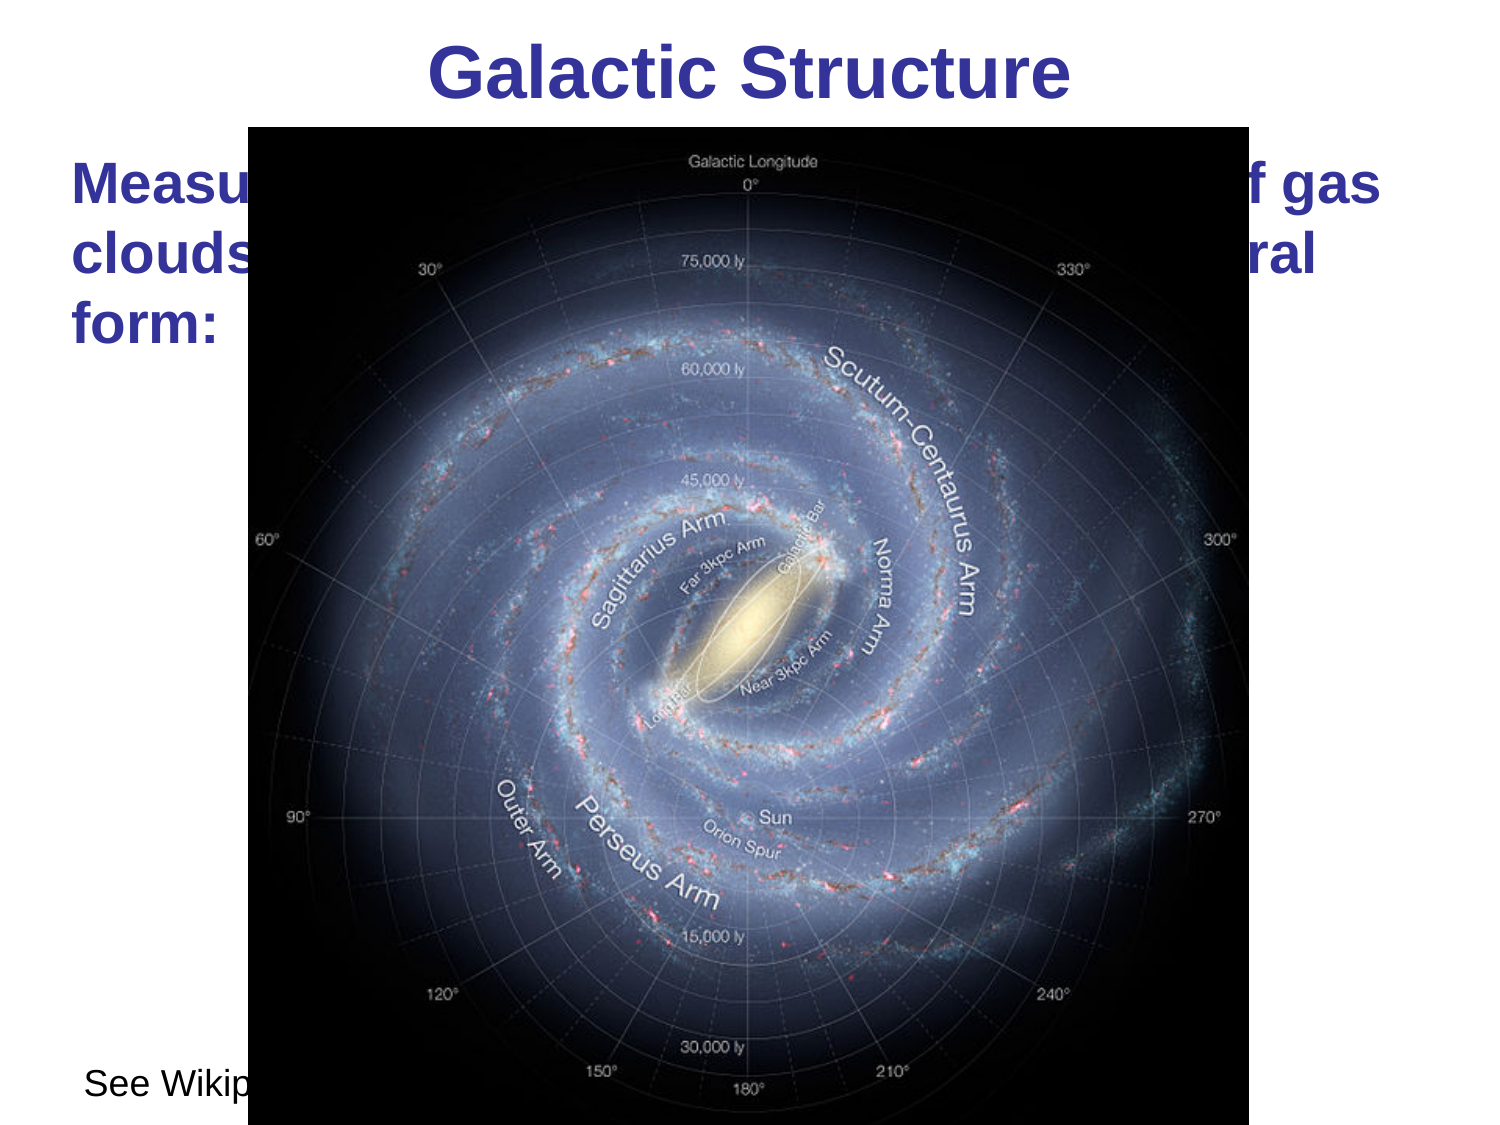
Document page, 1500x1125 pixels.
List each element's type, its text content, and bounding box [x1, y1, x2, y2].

text_box Measurement of the position and motion of gas clouds shows that the Milky Way has a spiral form: [1249, 137, 1444, 363]
text_box Measurement of the position and motion of gas clouds shows that the Milky Way has a spiral form: [56, 137, 248, 363]
picture [248, 127, 1249, 1125]
title Galactic Structure [75, 0, 1426, 138]
text_box See Wikipedia “Milky Way” for better diagrams. [69, 1052, 248, 1113]
